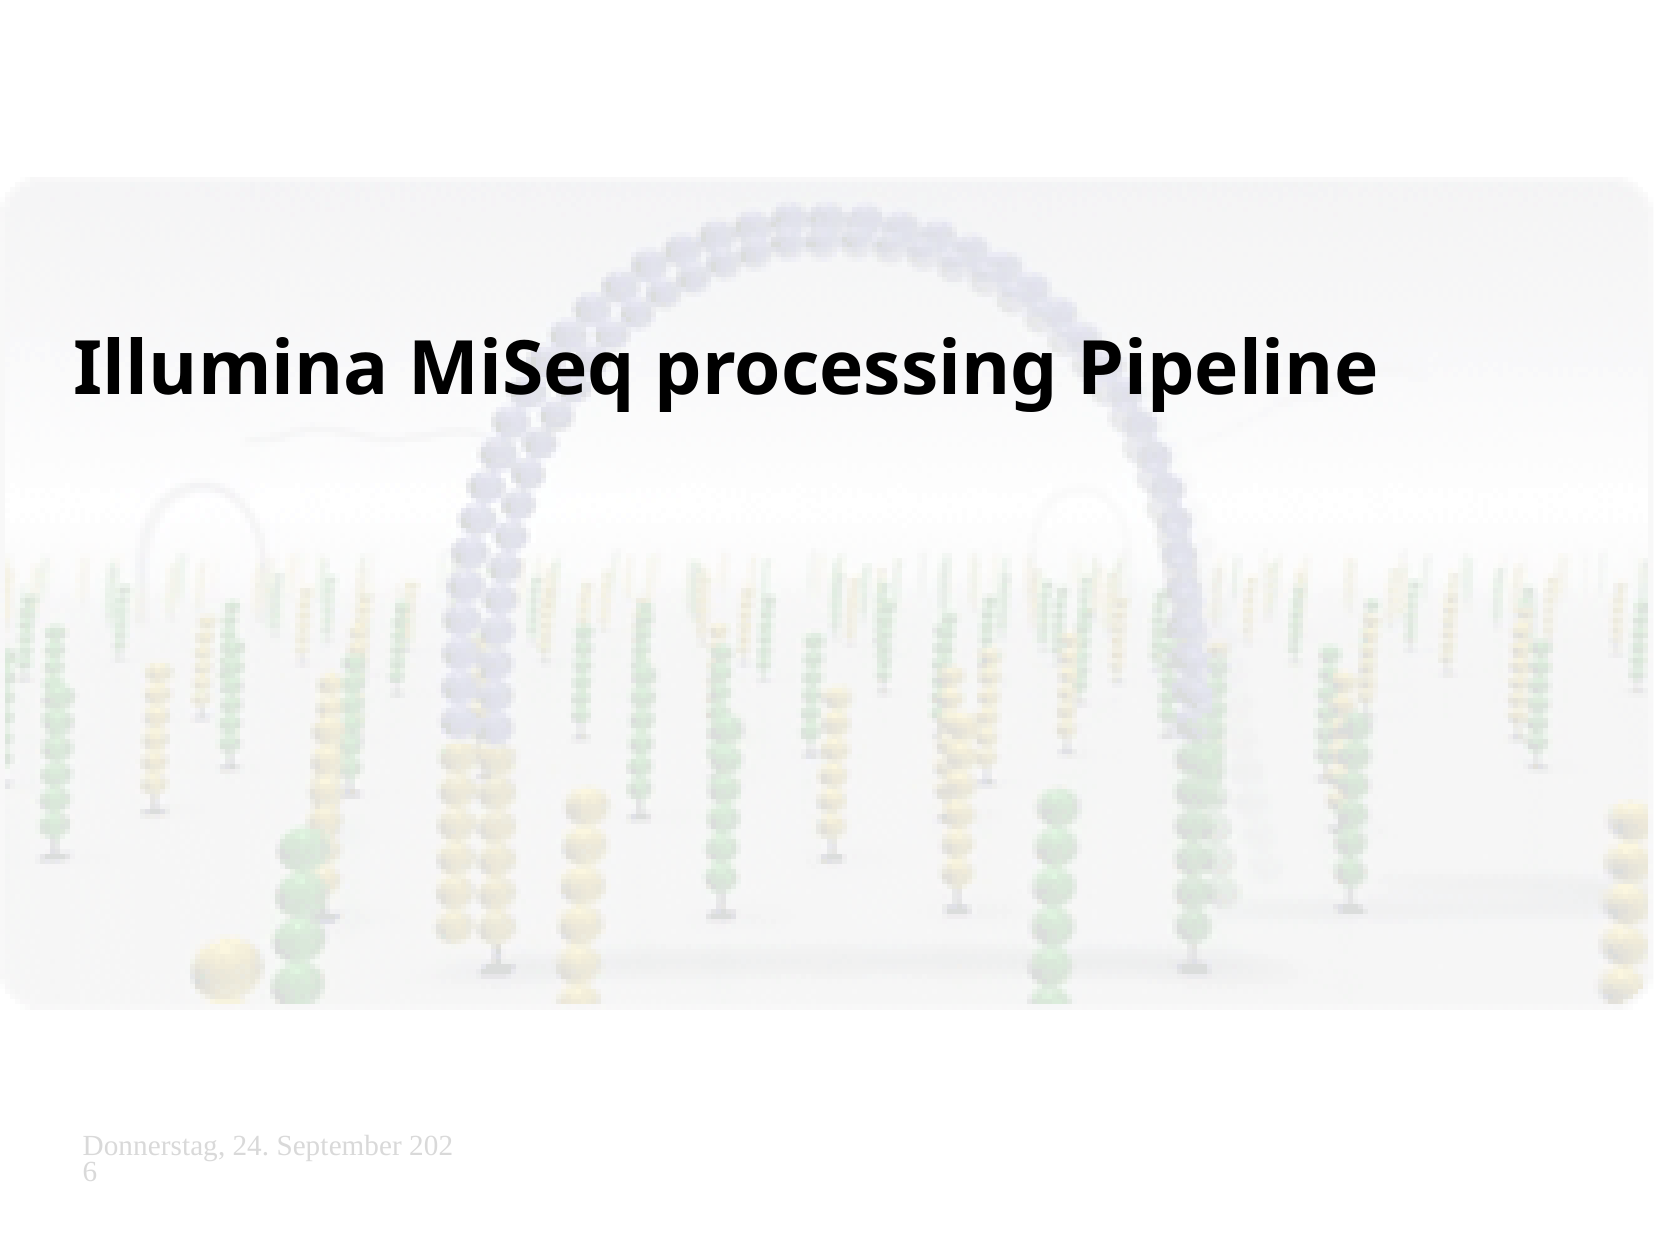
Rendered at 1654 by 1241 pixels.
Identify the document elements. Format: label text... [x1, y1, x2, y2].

text_box [0, 0, 1654, 1241]
text_box Illumina MiSeq processing Pipeline [59, 307, 1586, 445]
